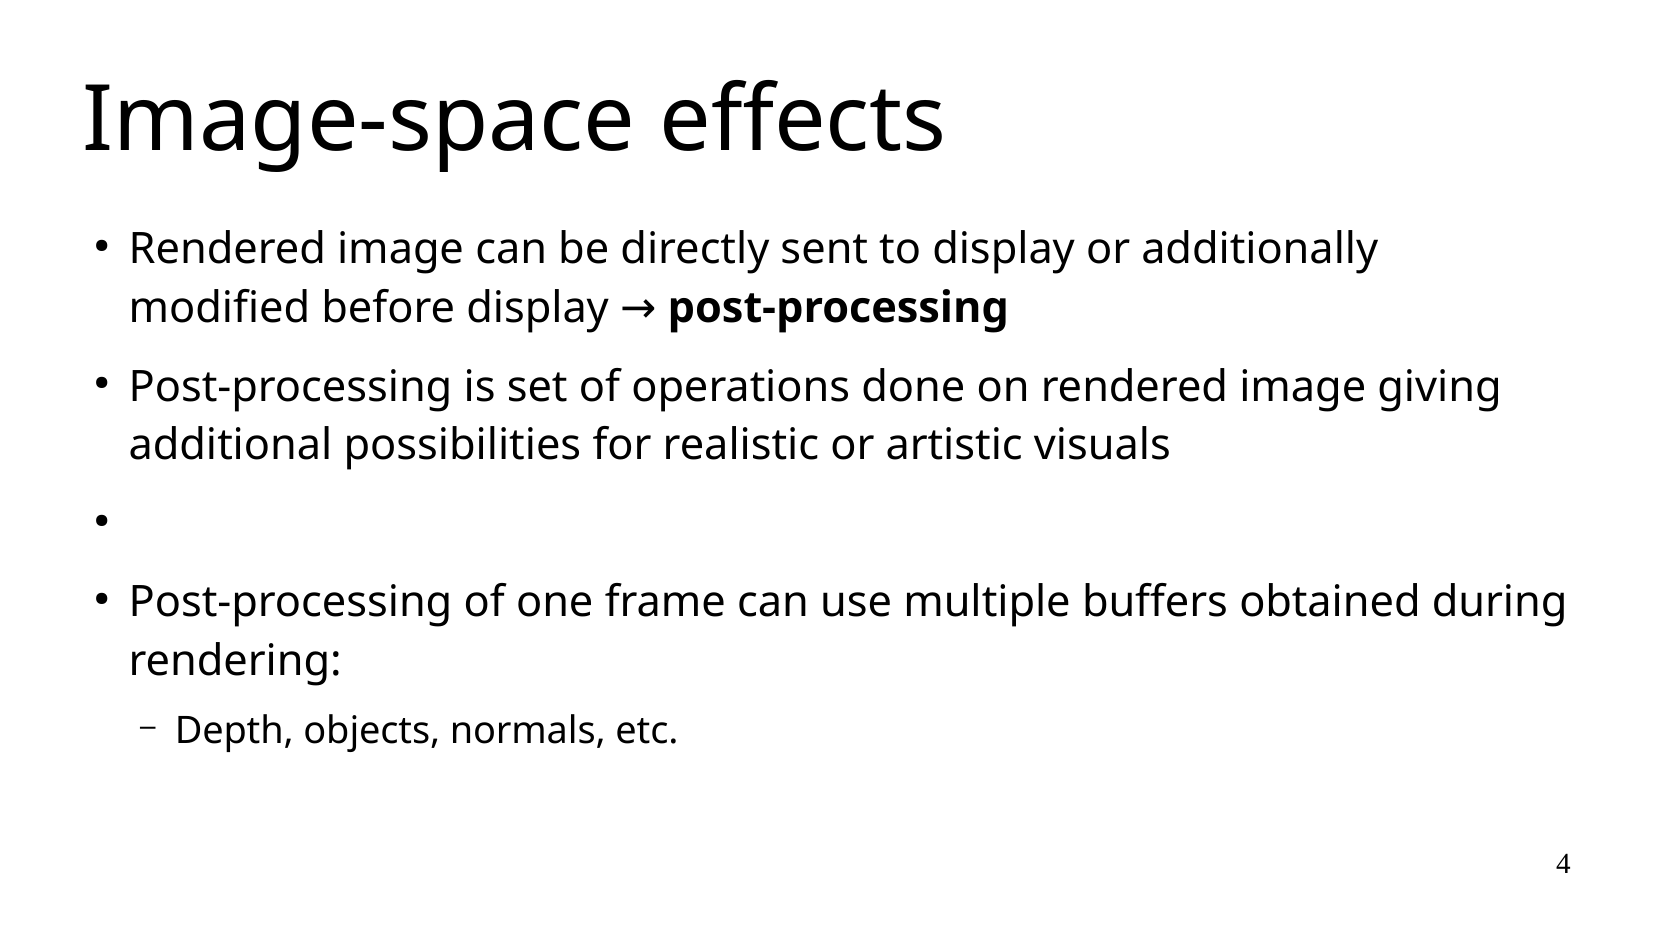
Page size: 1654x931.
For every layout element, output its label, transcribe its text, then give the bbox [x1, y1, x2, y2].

title Image-space effects [82, 37, 1571, 193]
list Rendered image can be directly sent to display or additionally modified before display → post-processing Post-processing is set of operations done on rendered image giving additional possibilities for realistic or artistic visuals Post-processing of one frame can use multiple buffers obtained during rendering: Depth, objects, normals, etc. [82, 217, 1571, 758]
